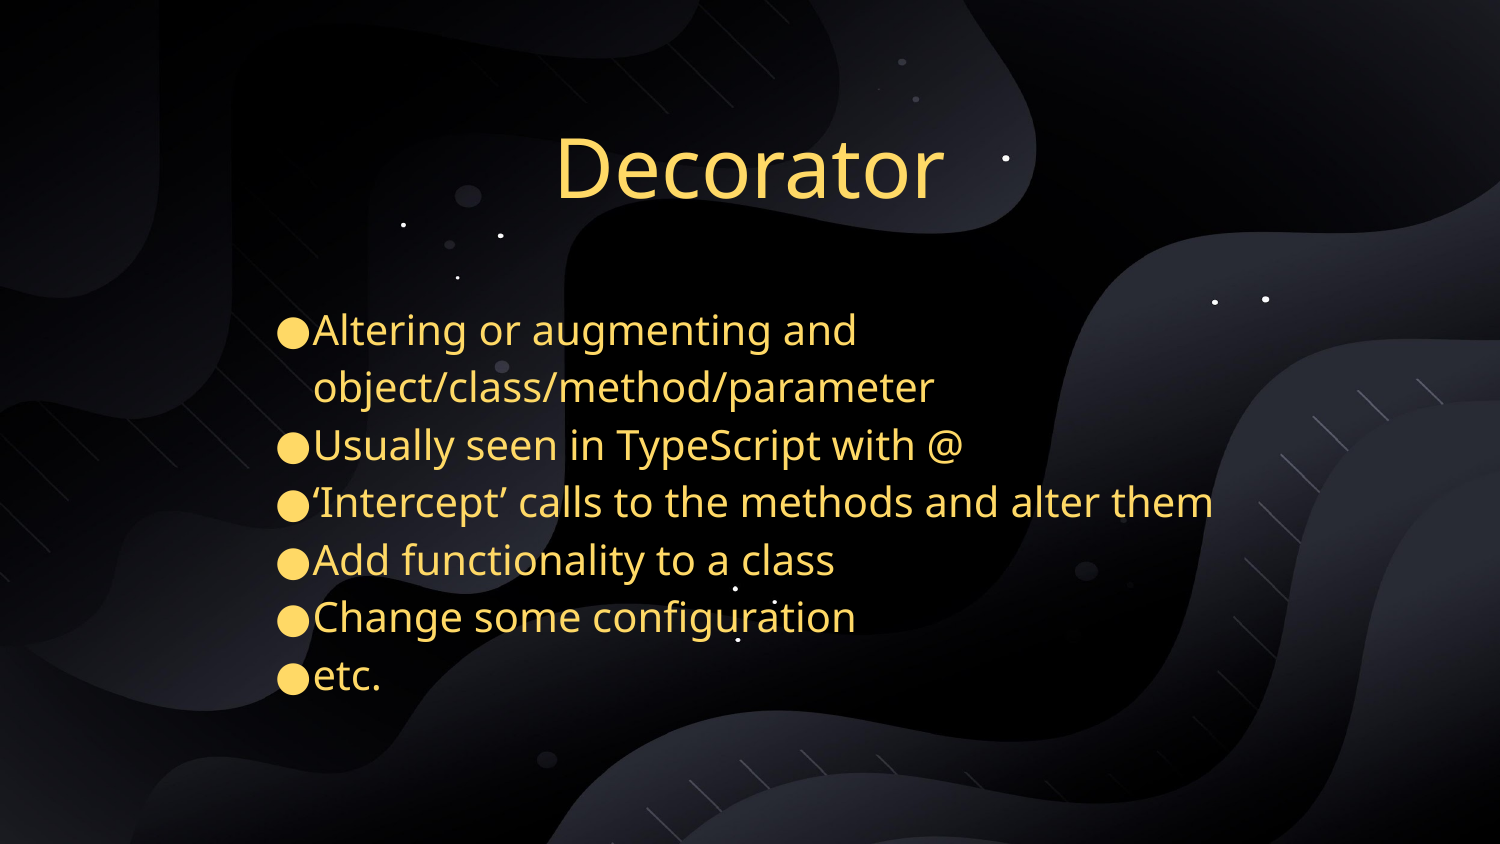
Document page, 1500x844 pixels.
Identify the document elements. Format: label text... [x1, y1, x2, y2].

title Decorator [324, 69, 1176, 260]
picture [0, 0, 1500, 844]
text_box Altering or augmenting and object/class/method/parameter Usually seen in TypeScript with @ ‘Intercept’ calls to the methods and alter them Add functionality to a class Change some configuration etc. [267, 288, 1233, 765]
